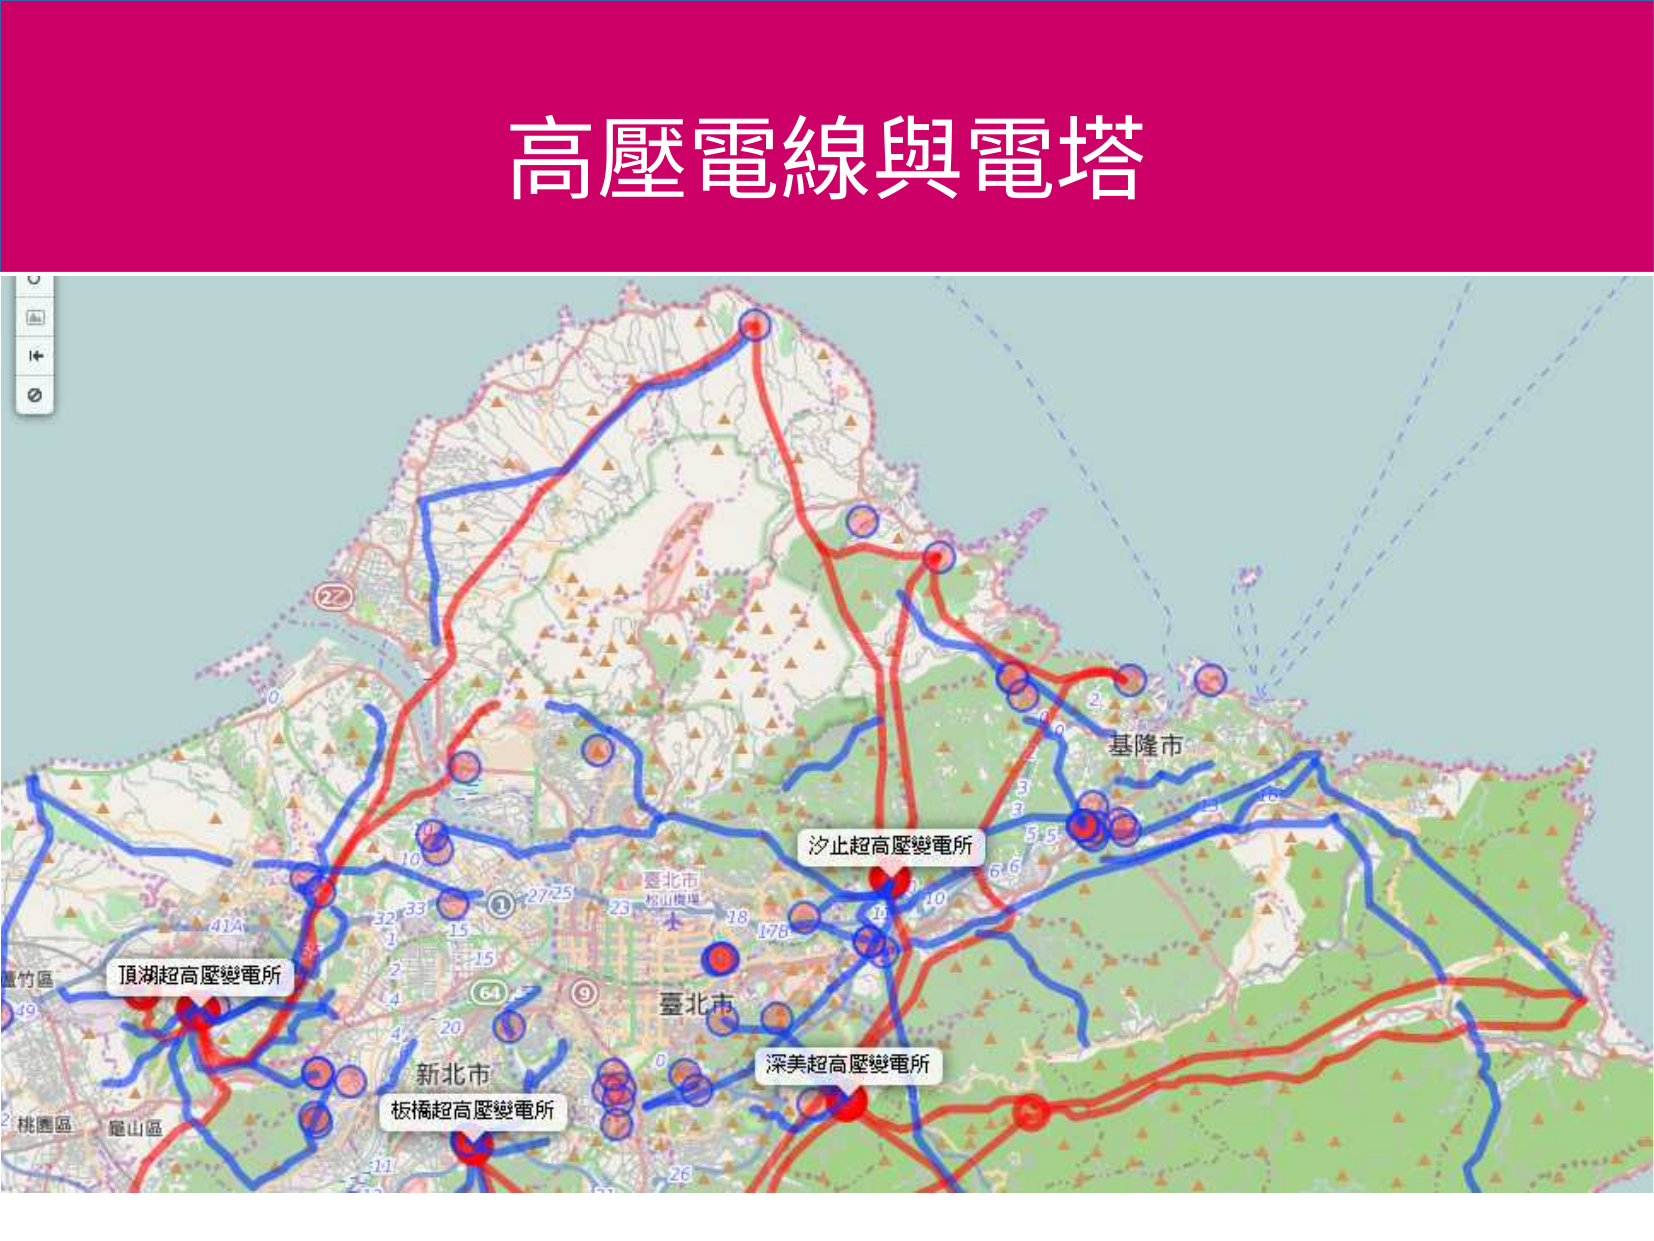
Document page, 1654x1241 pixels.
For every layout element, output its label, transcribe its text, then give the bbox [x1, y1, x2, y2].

title 高壓電線與電塔 [82, 49, 1571, 257]
picture [1, 276, 1654, 1193]
